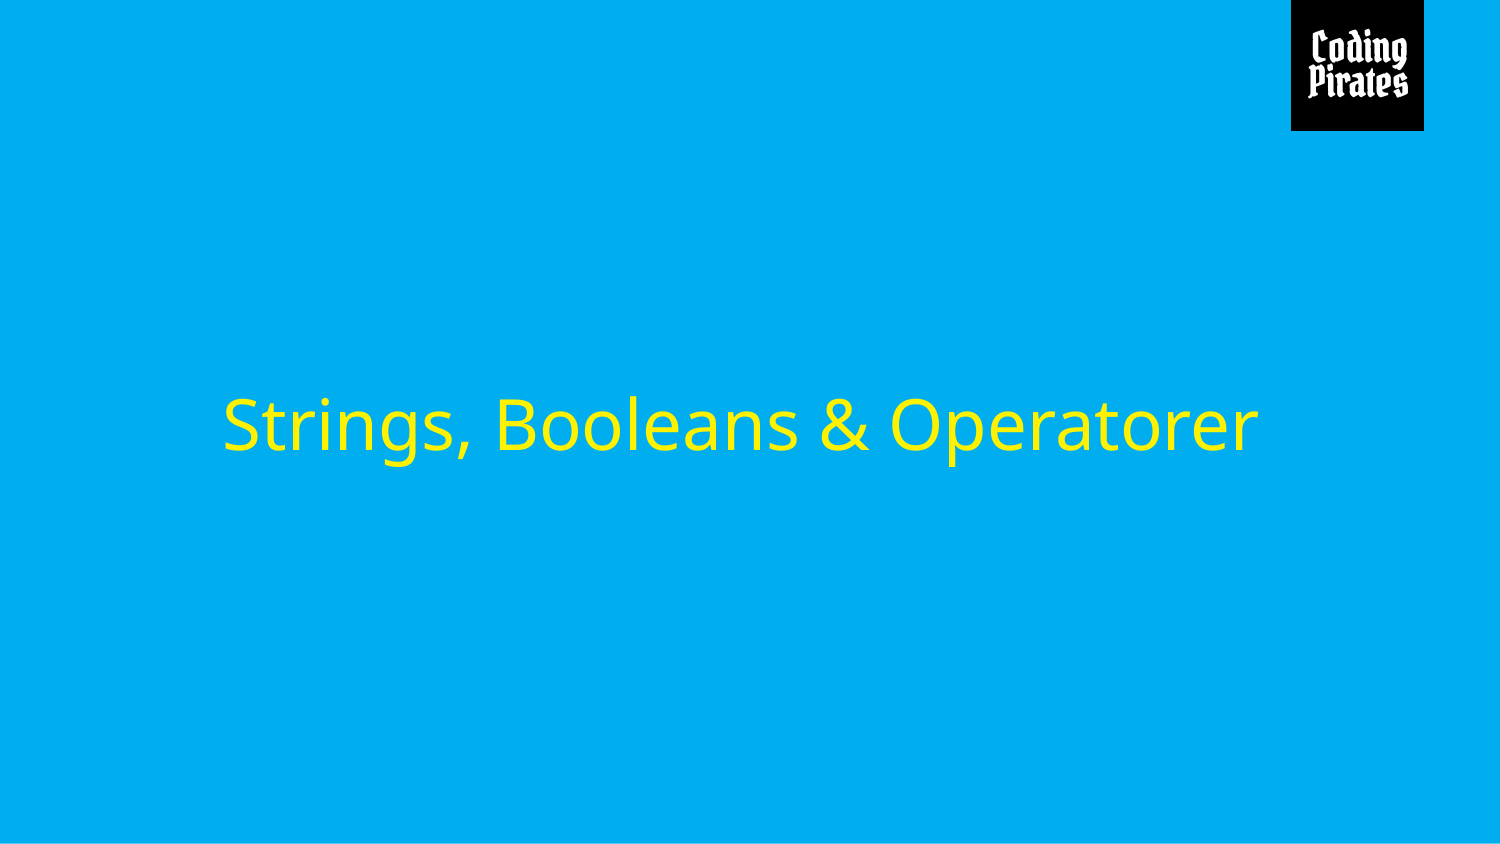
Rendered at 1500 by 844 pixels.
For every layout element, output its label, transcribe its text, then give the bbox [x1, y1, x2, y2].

title Strings, Booleans & Operatorer [12, 352, 1472, 491]
picture [1292, 0, 1423, 130]
